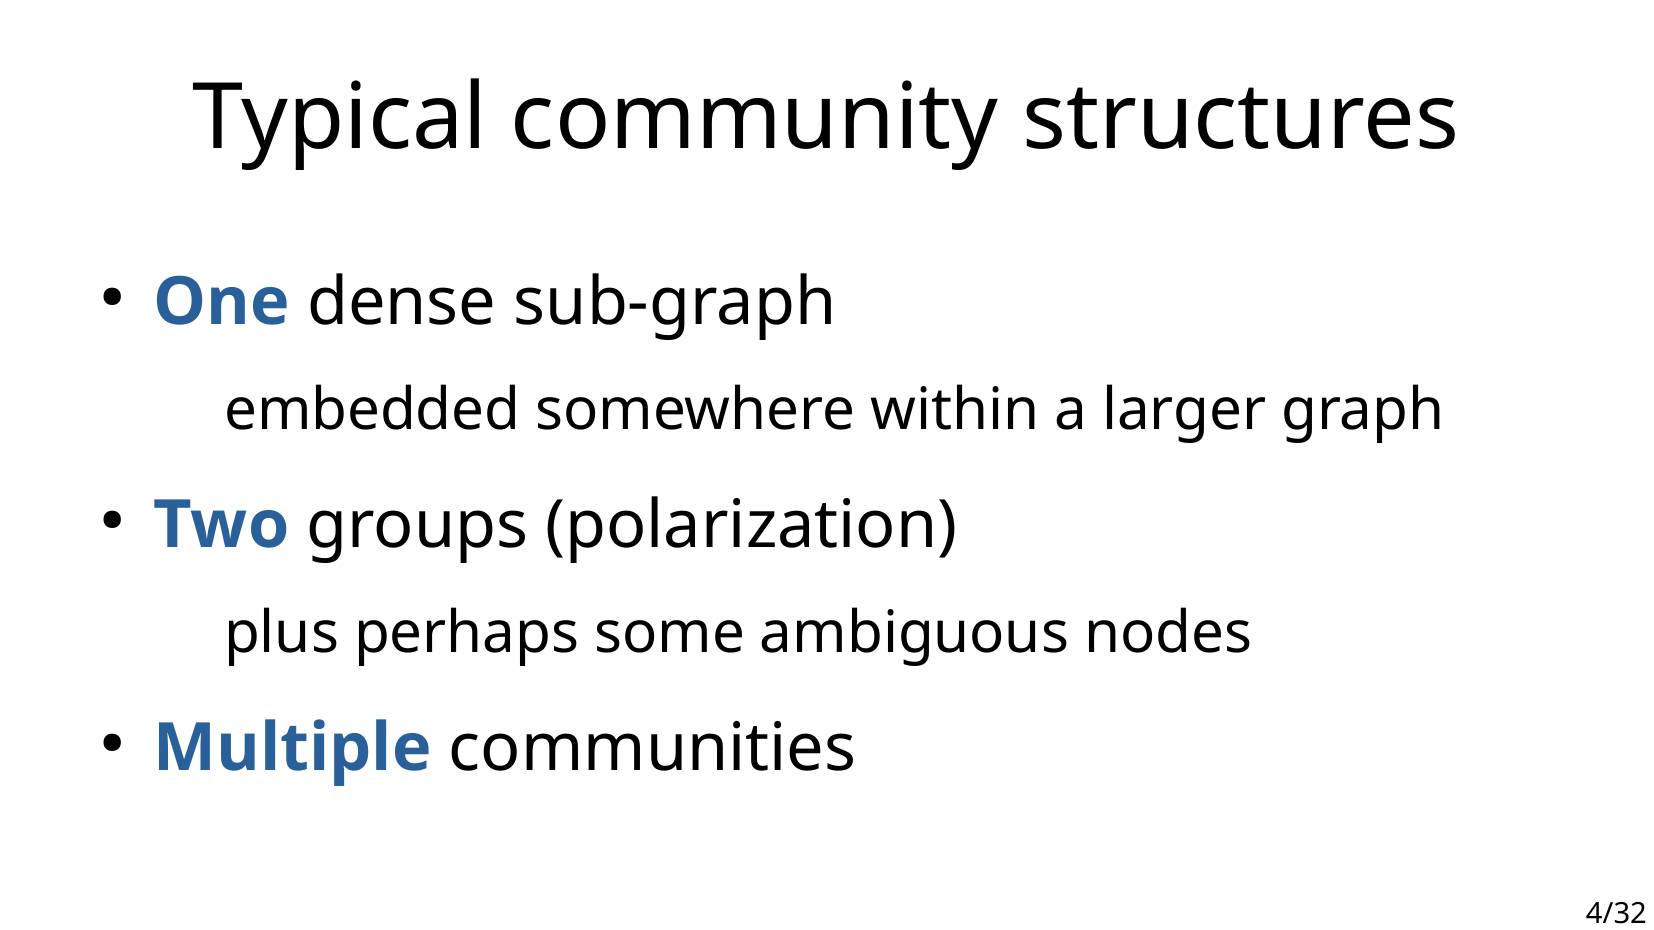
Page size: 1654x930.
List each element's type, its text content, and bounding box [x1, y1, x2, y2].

list One dense sub-graph embedded somewhere within a larger graph Two groups (polarization) plus perhaps some ambiguous nodes Multiple communities [82, 252, 1571, 793]
title Typical community structures [82, 1, 1571, 225]
